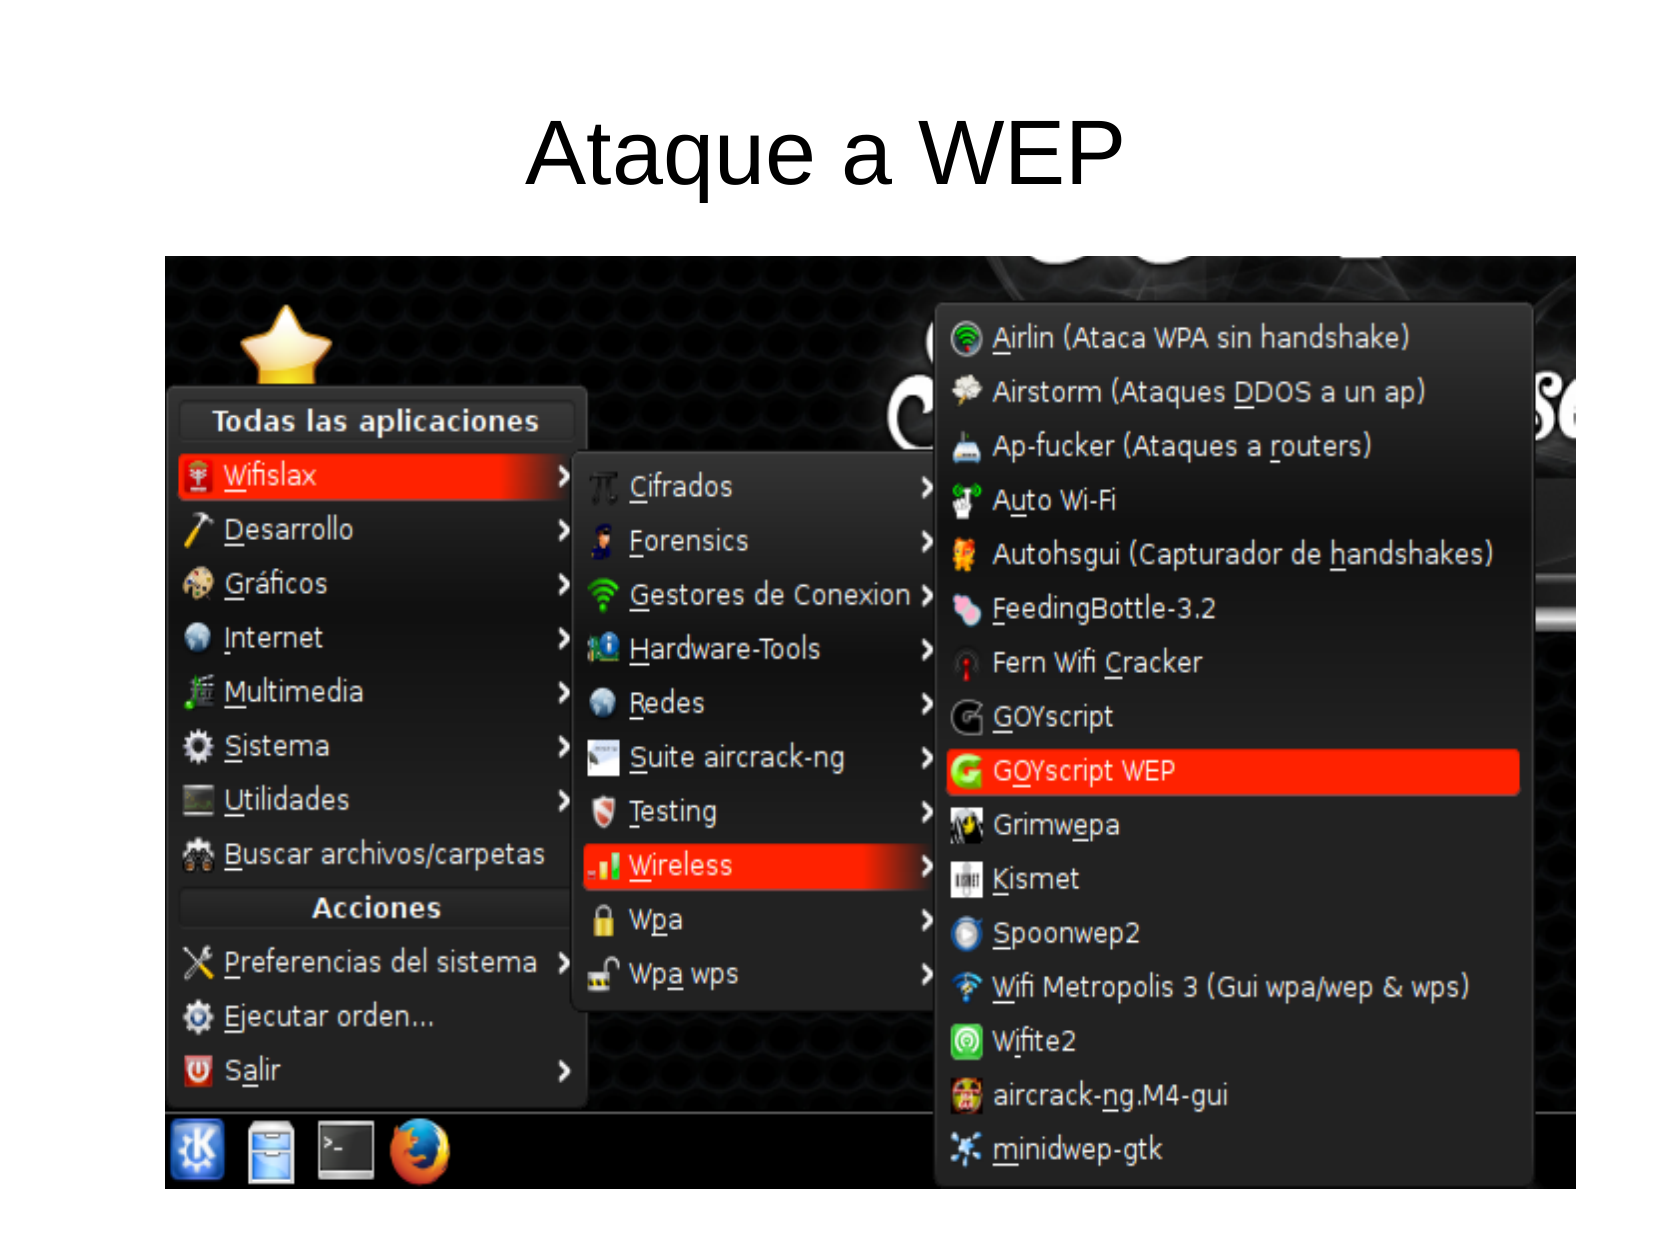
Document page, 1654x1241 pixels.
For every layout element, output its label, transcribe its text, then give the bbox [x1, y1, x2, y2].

picture [165, 256, 1576, 1189]
title Ataque a WEP [82, 49, 1571, 257]
